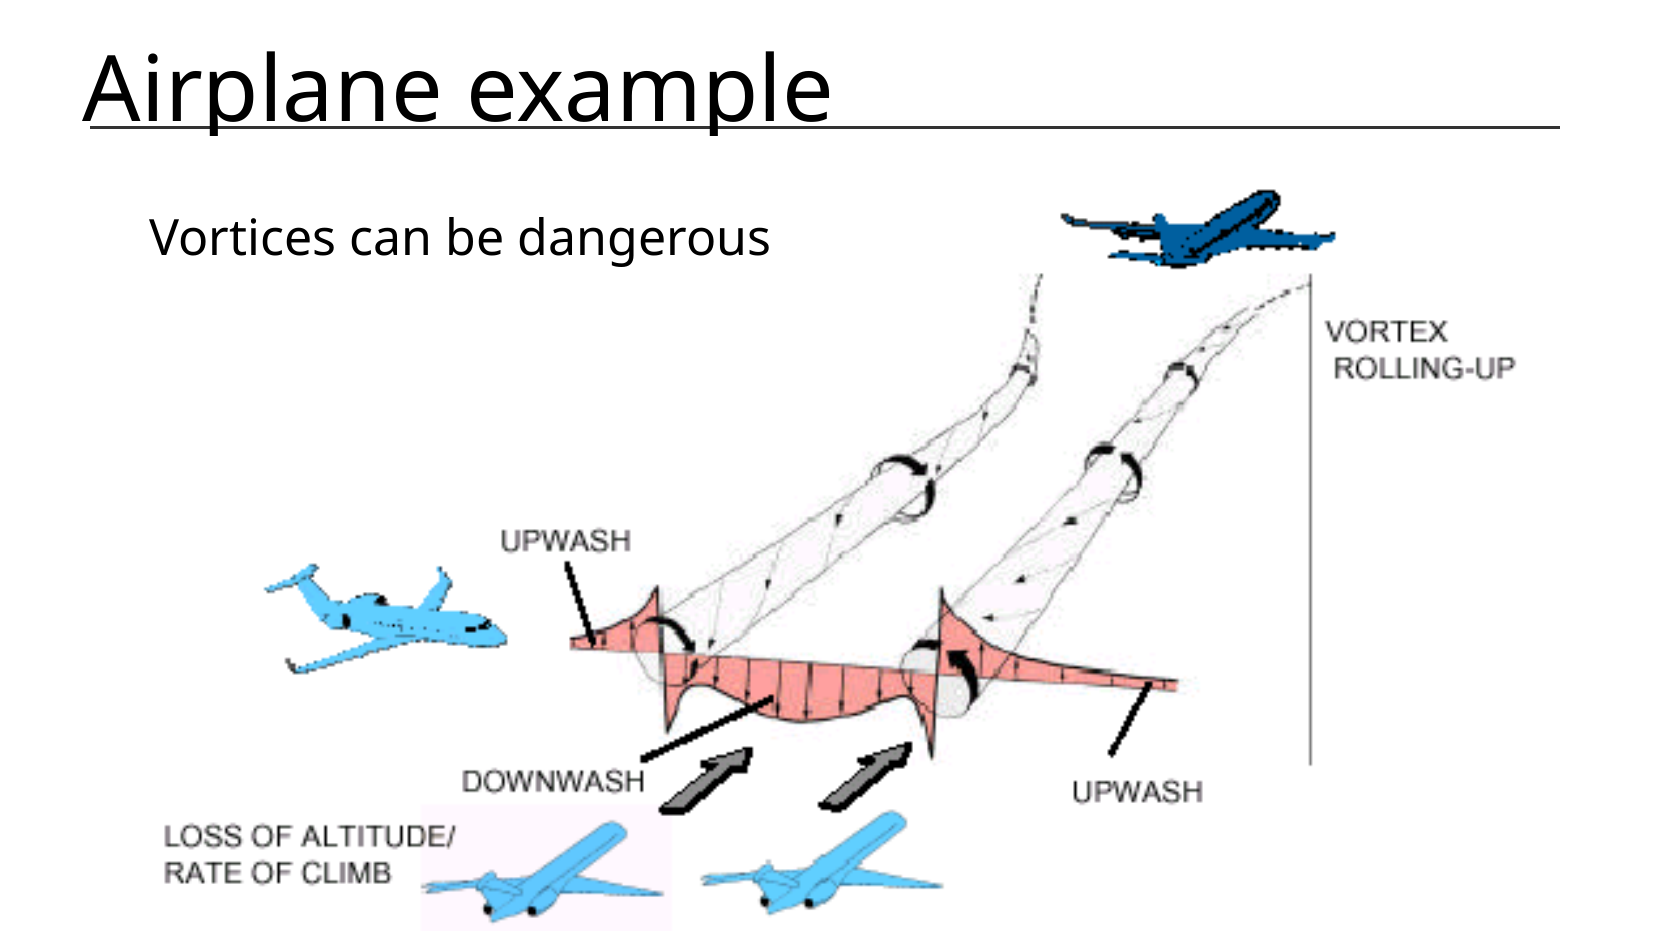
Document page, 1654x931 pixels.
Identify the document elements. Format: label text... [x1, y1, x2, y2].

title Airplane example [82, 32, 1571, 140]
picture [124, 136, 1558, 931]
text_box Vortices can be dangerous [135, 195, 823, 271]
